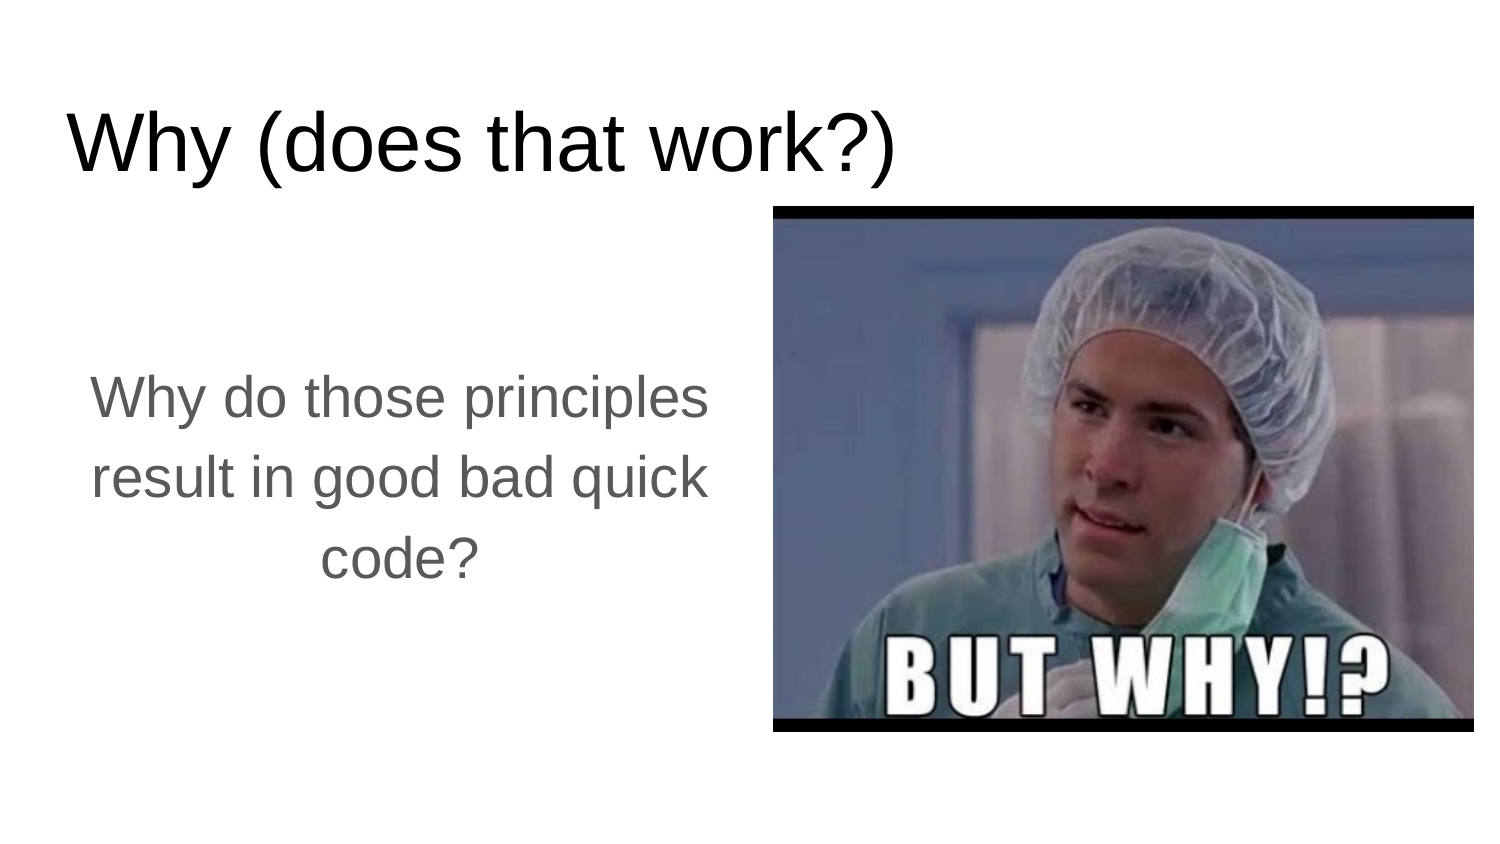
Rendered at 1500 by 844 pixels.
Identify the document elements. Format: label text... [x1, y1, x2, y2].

picture [773, 206, 1474, 732]
title Why (does that work?) [51, 72, 1449, 167]
list Why do those principles result in good bad quick code? [51, 189, 750, 750]
